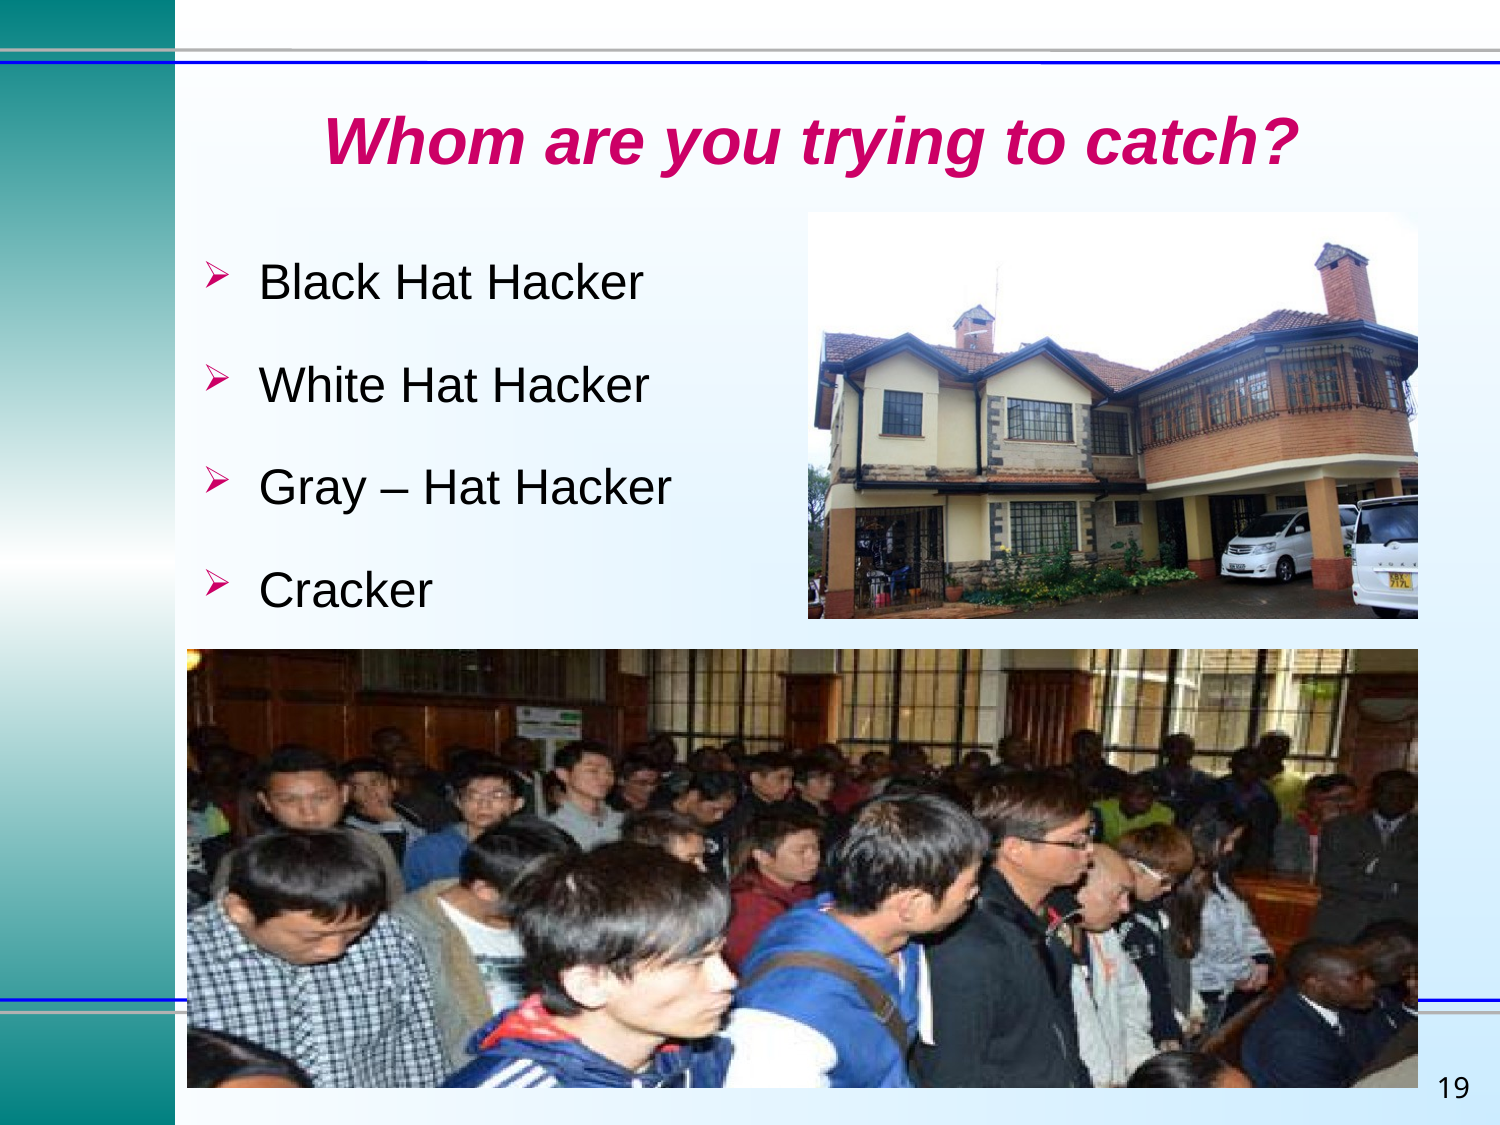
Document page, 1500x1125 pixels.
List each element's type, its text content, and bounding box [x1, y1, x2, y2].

text_box Black Hat Hacker White Hat Hacker Gray – Hat Hacker Cracker [187, 212, 1032, 649]
picture [175, 65, 1500, 1125]
picture [175, 0, 1500, 48]
text_box Whom are you trying to catch? [174, 62, 1451, 213]
picture [175, 52, 1500, 61]
